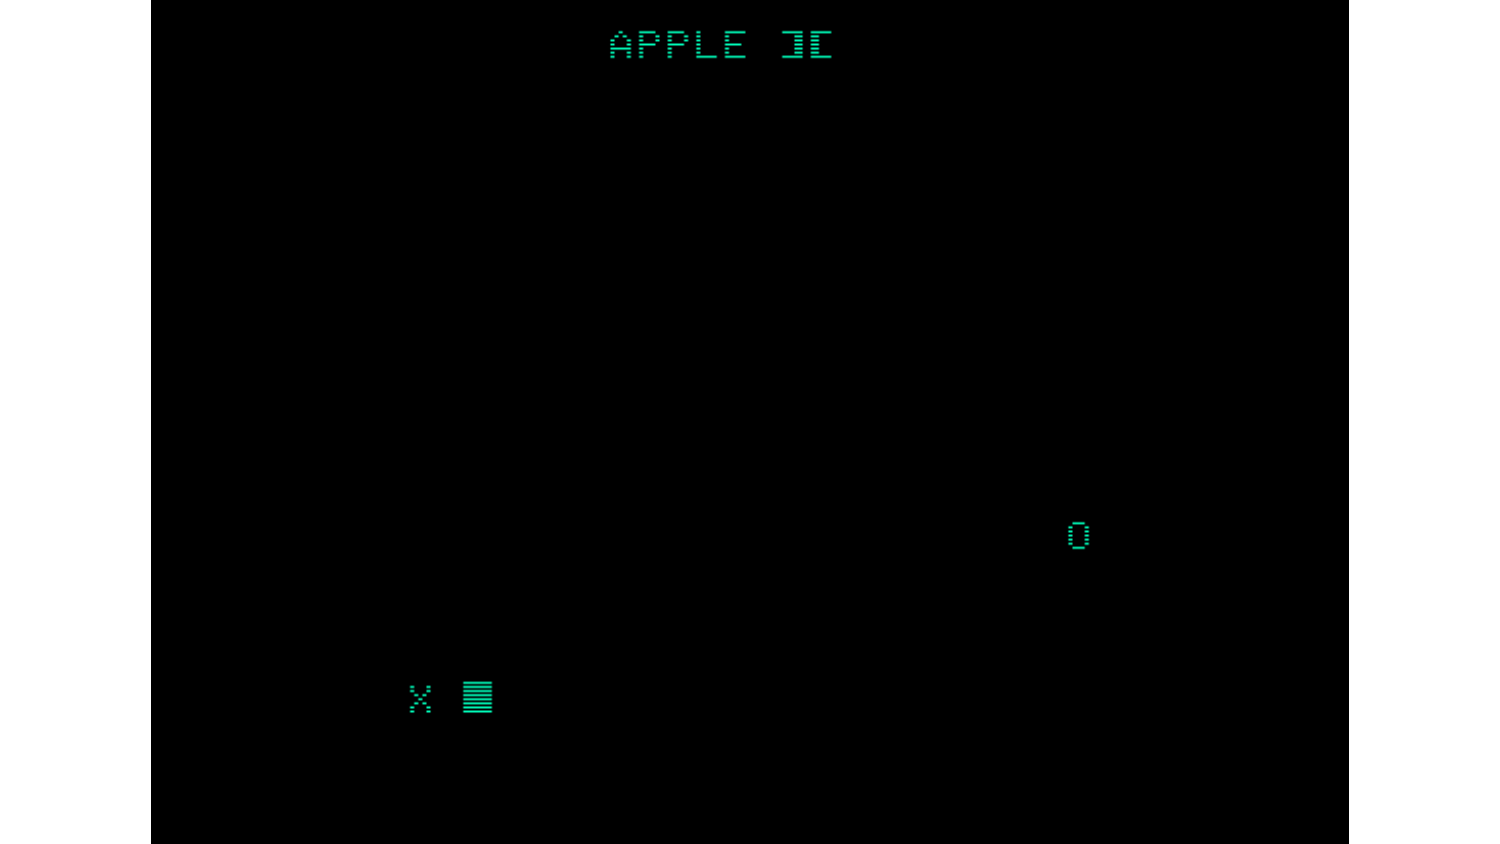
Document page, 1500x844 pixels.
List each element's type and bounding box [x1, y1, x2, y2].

picture [151, 0, 1349, 844]
